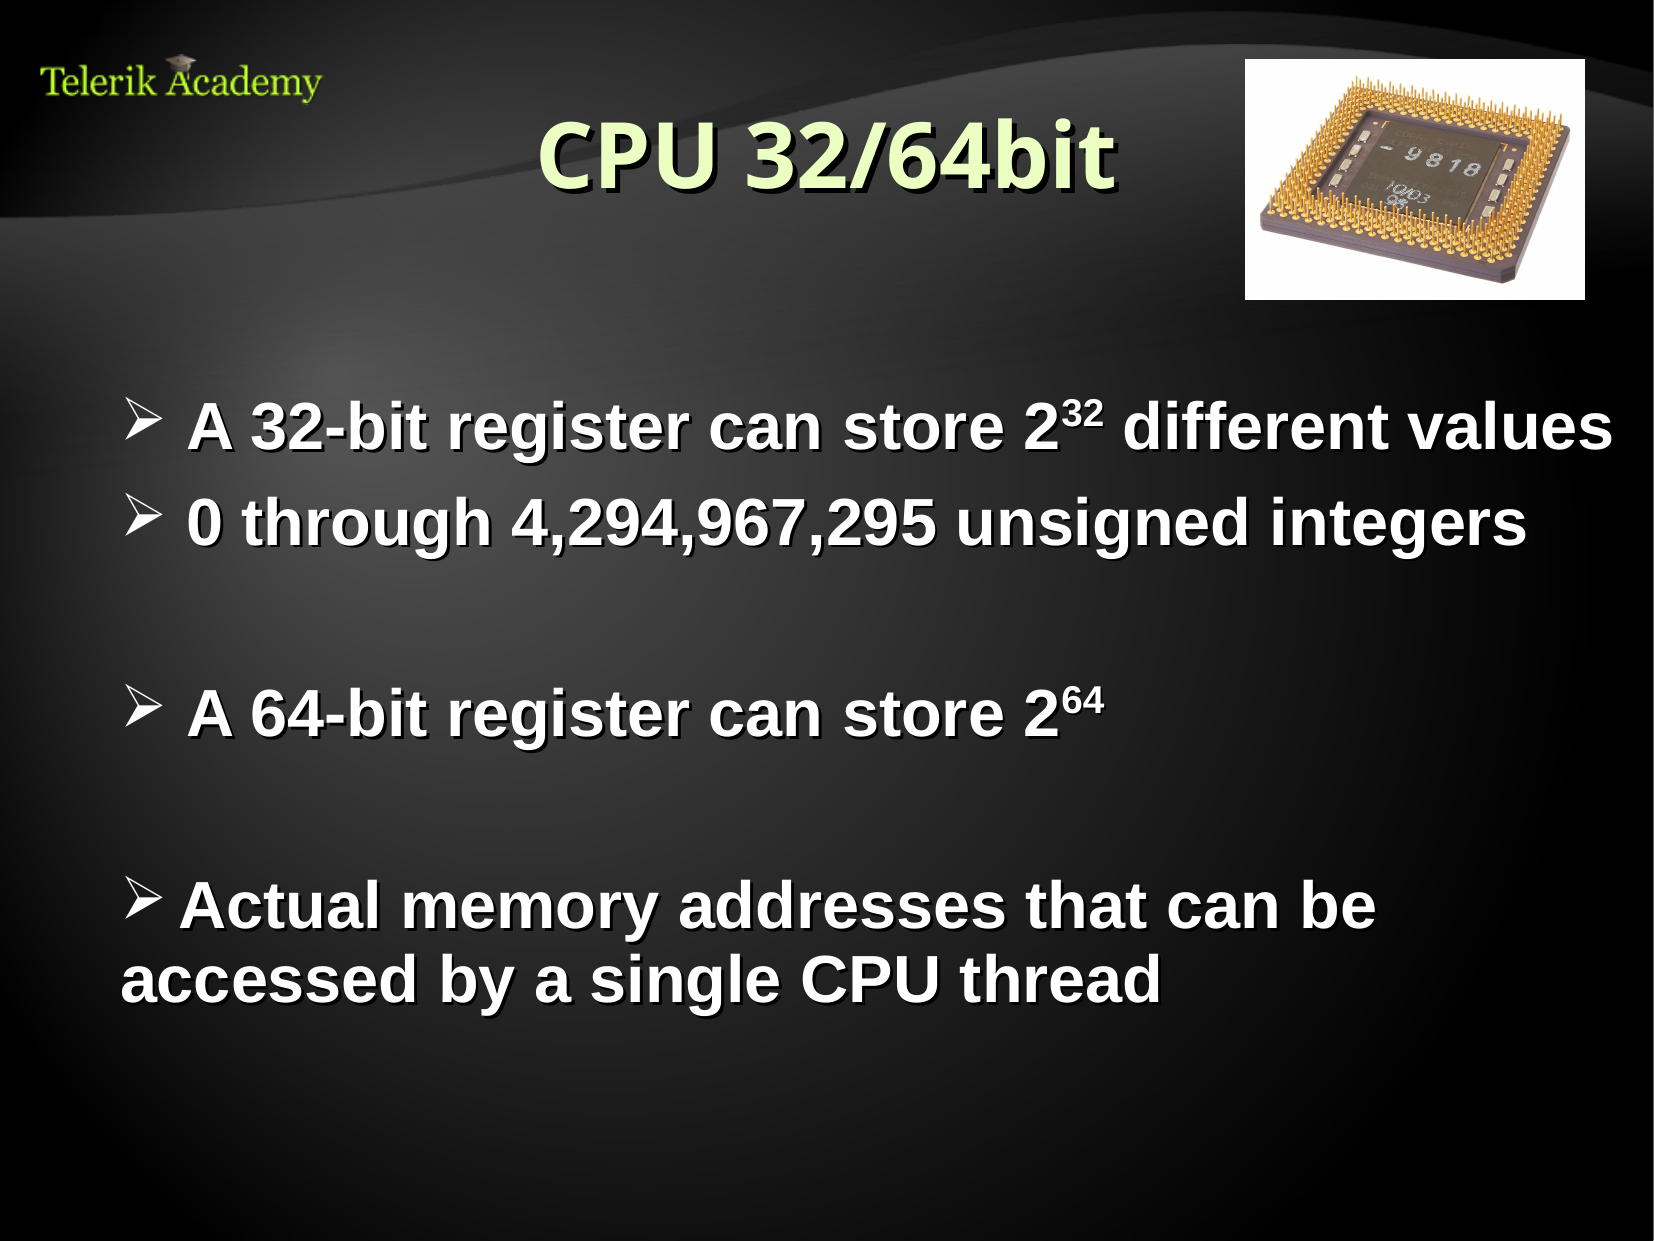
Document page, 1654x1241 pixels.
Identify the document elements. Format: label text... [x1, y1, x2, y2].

picture [0, 0, 1654, 1241]
title CPU 32/64bit [82, 49, 1571, 257]
subtitle A 32-bit register can store 232 different values 0 through 4,294,967,295 unsigned integers A 64-bit register can store 264 Actual memory addresses that can be accessed by a single CPU thread [120, 343, 1636, 1063]
